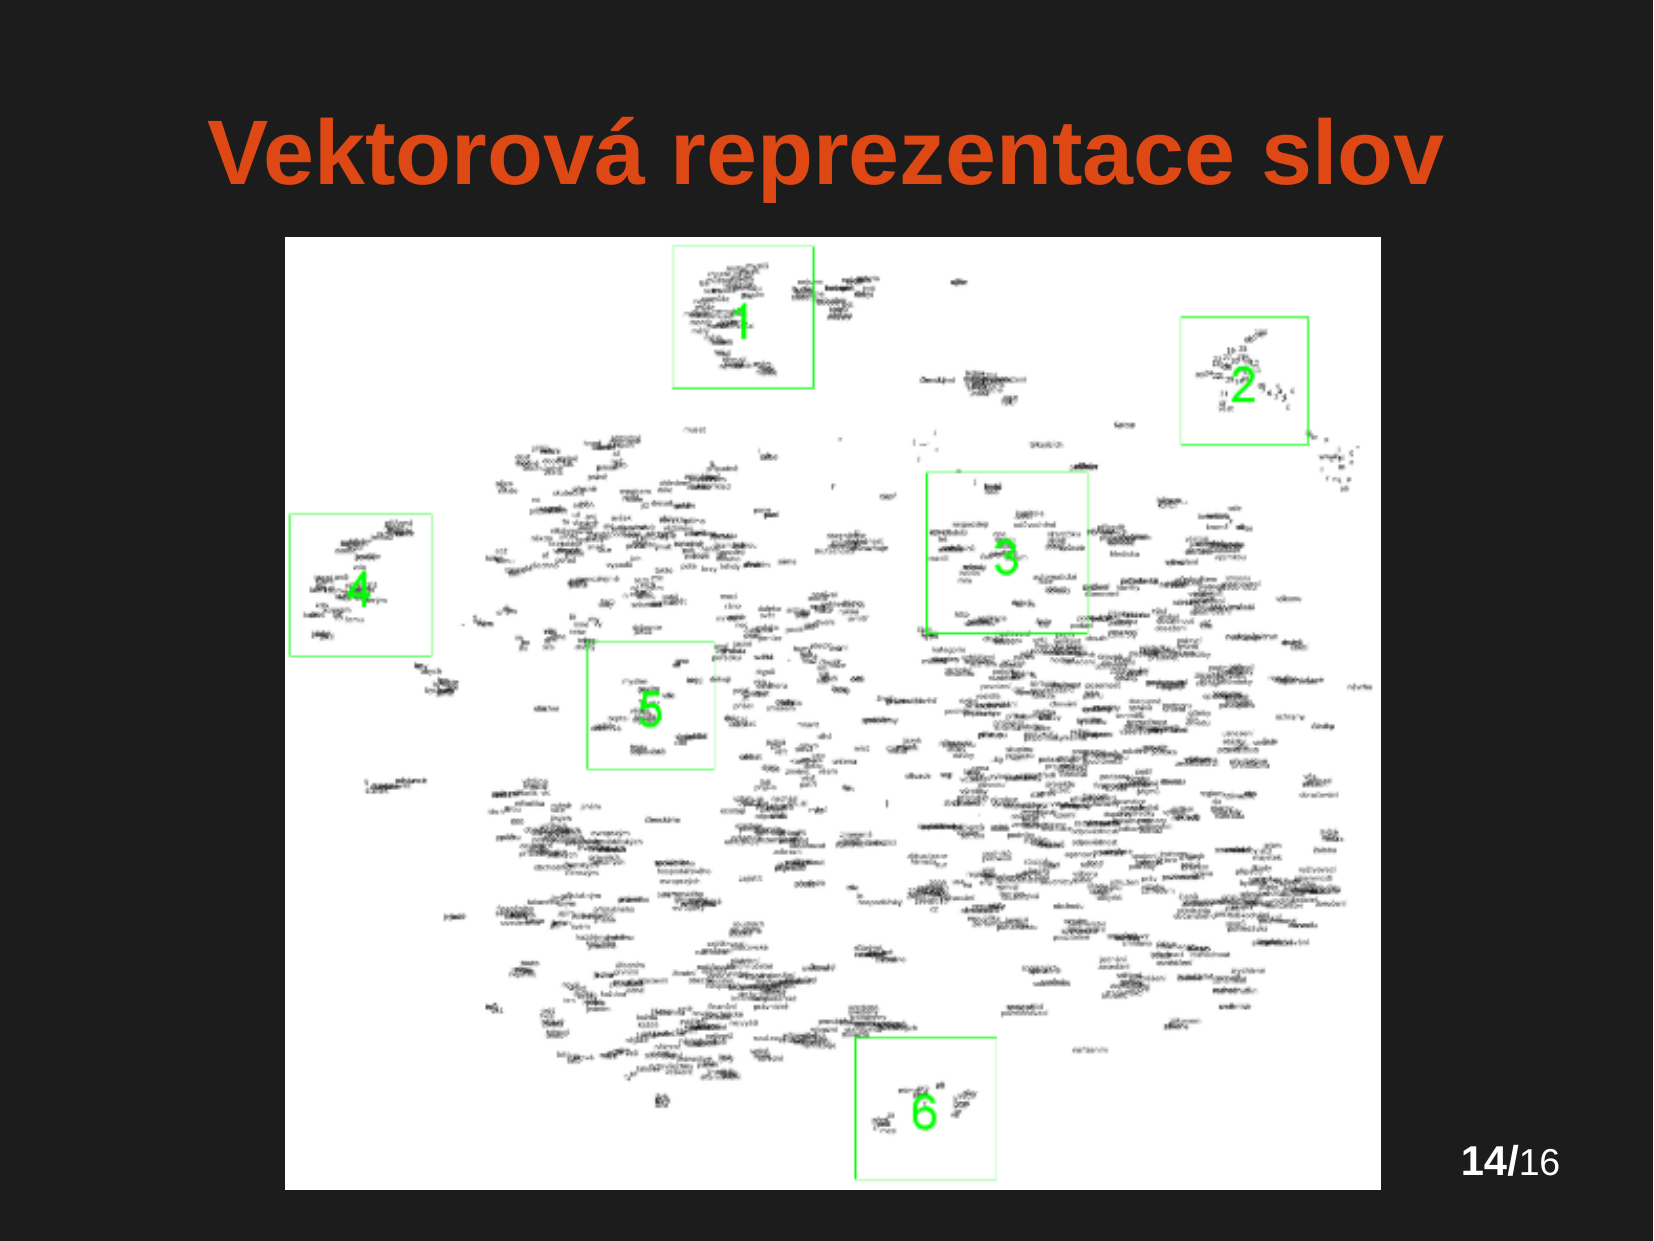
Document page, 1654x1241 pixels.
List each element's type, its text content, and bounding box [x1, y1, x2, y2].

picture [285, 237, 1381, 1190]
title Vektorová reprezentace slov [82, 49, 1571, 257]
